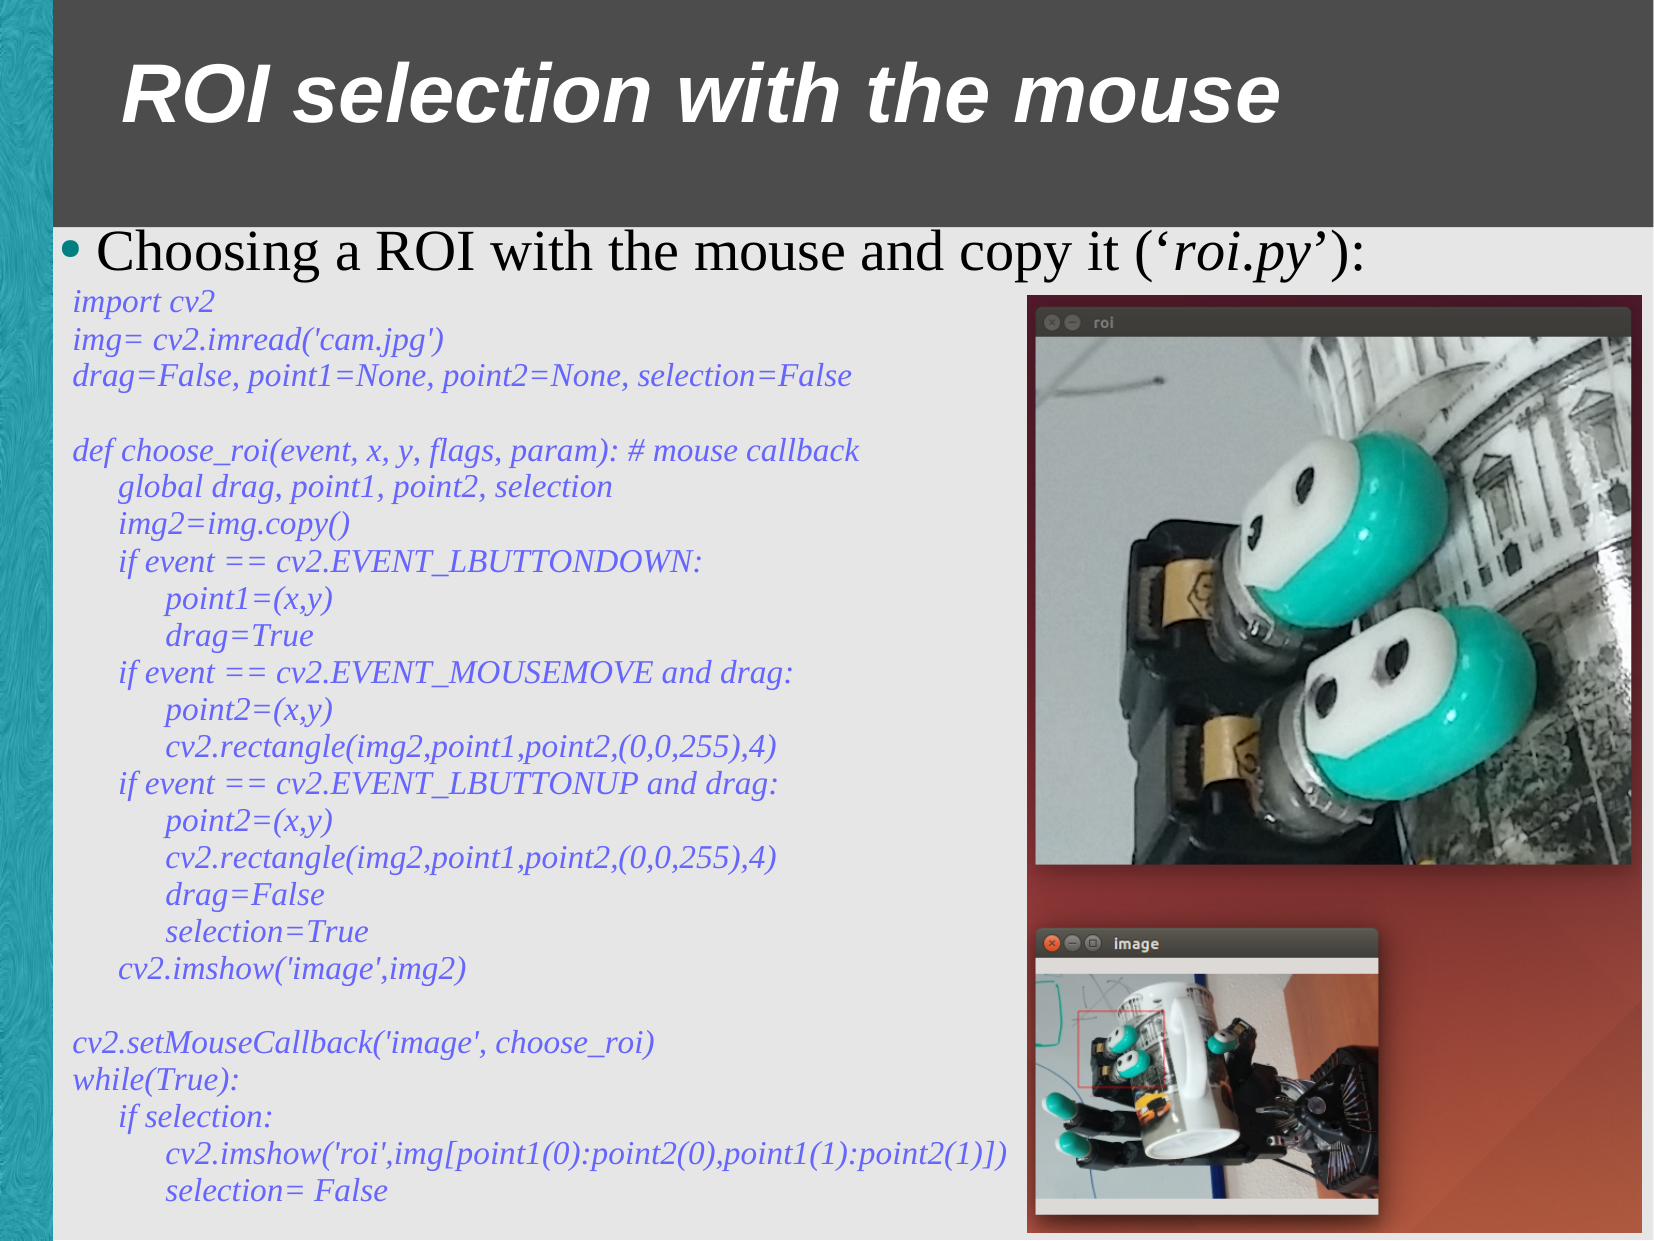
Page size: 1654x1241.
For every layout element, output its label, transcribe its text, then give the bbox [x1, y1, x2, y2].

picture [1027, 295, 1642, 1233]
list Choosing a ROI with the mouse and copy it (‘roi.py’): import cv2 img= cv2.imread('cam.jpg') drag=False, point1=None, point2=None, selection=False def choose_roi(event, x, y, flags, param): # mouse callback global drag, point1, point2, selection img2=img.copy() if event == cv2.EVENT_LBUTTONDOWN: point1=(x,y) drag=True if event == cv2.EVENT_MOUSEMOVE and drag: point2=(x,y) cv2.rectangle(img2,point1,point2,(0,0,255),4) if event == cv2.EVENT_LBUTTONUP and drag: point2=(x,y) cv2.rectangle(img2,point1,point2,(0,0,255),4) drag=False selection=True cv2.imshow('image',img2) cv2.setMouseCallback('image', choose_roi) while(True): if selection: cv2.imshow('roi',img[point1(0):point2(0),point1(1):point2(1)]) selection= False [59, 218, 1654, 1241]
picture [0, 0, 53, 1241]
title ROI selection with the mouse [121, 46, 1565, 141]
